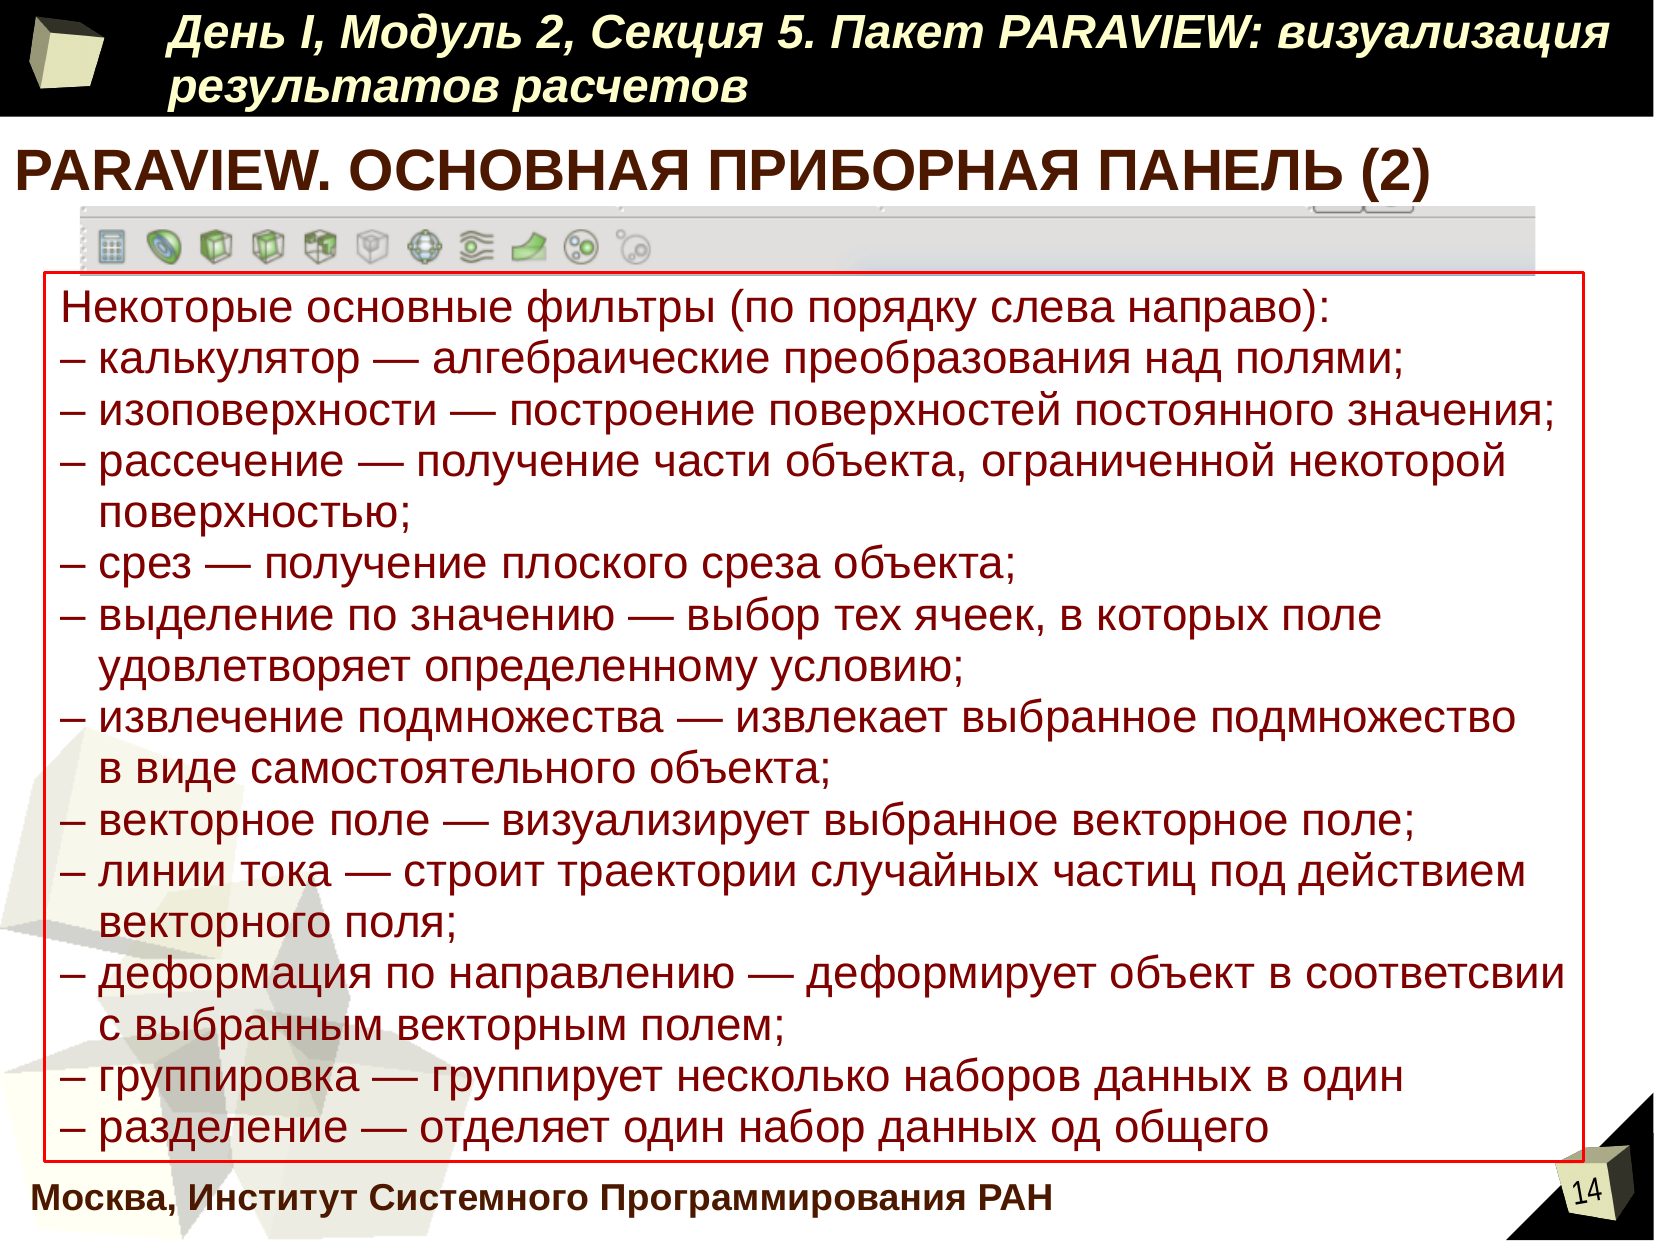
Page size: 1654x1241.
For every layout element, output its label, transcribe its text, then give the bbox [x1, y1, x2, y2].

text_box Некоторые основные фильтры (по порядку слева направо): – калькулятор — алгебраические преобразования над полями; – изоповерхности — построение поверхностей постоянного значения; – рассечение — получение части объекта, ограниченной некоторой поверхностью; – срез — получение плоского среза объекта; – выделение по значению — выбор тех ячеек, в которых поле удовлетворяет определенному условию; – извлечение подмножества — извлекает выбранное подмножество в виде самостоятельного объекта; – векторное поле — визуализирует выбранное векторное поле; – линии тока — строит траектории случайных частиц под действием векторного поля; – деформация по направлению — деформирует объект в соответсвии с выбранным векторным полем; – группировка — группирует несколько наборов данных в один – разделение — отделяет один набор данных од общего [44, 272, 1584, 1162]
picture [0, 726, 477, 1241]
picture [464, 1193, 472, 1198]
text_box PARAVIEW. ОСНОВНАЯ ПРИБОРНАЯ ПАНЕЛЬ (2) [0, 130, 1654, 211]
picture [79, 211, 1536, 271]
